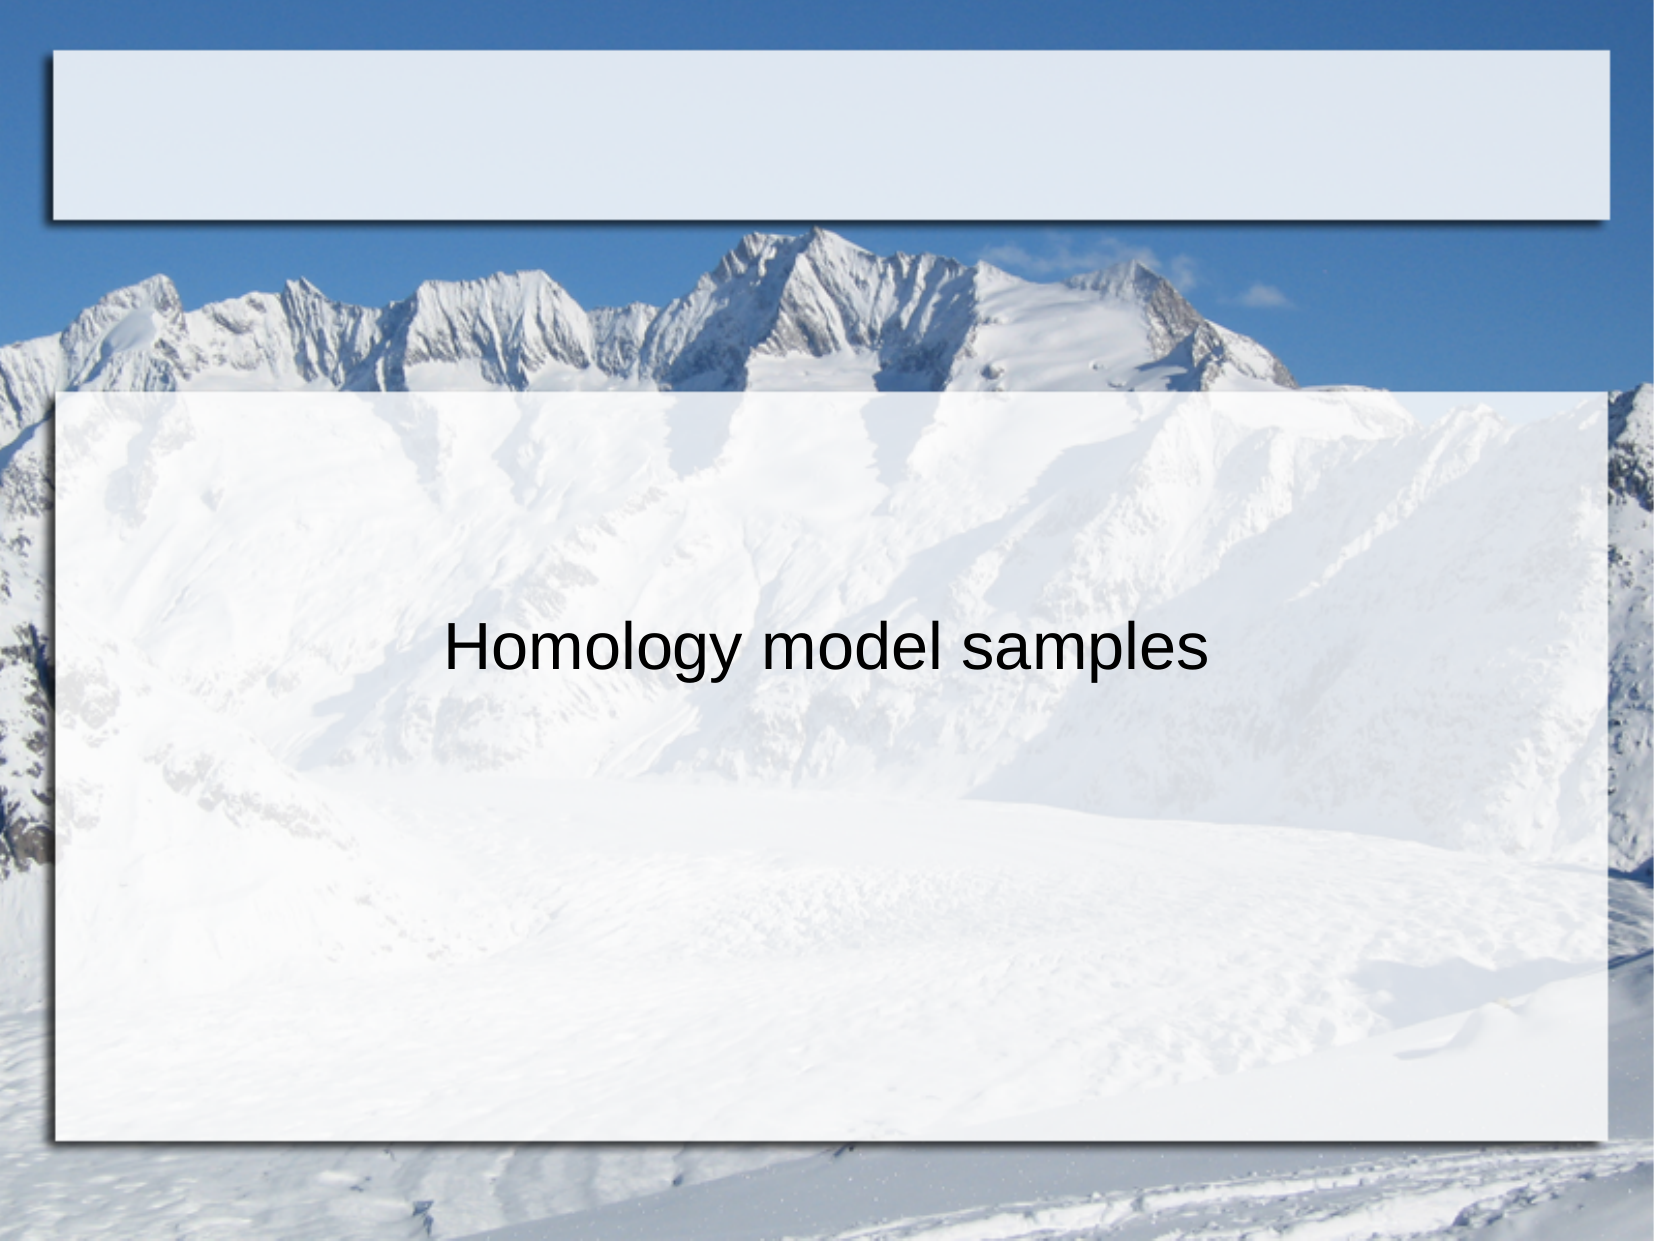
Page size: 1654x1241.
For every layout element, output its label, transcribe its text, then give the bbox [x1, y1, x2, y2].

subtitle Homology model samples [59, 68, 1595, 1225]
picture [0, 0, 1654, 1241]
